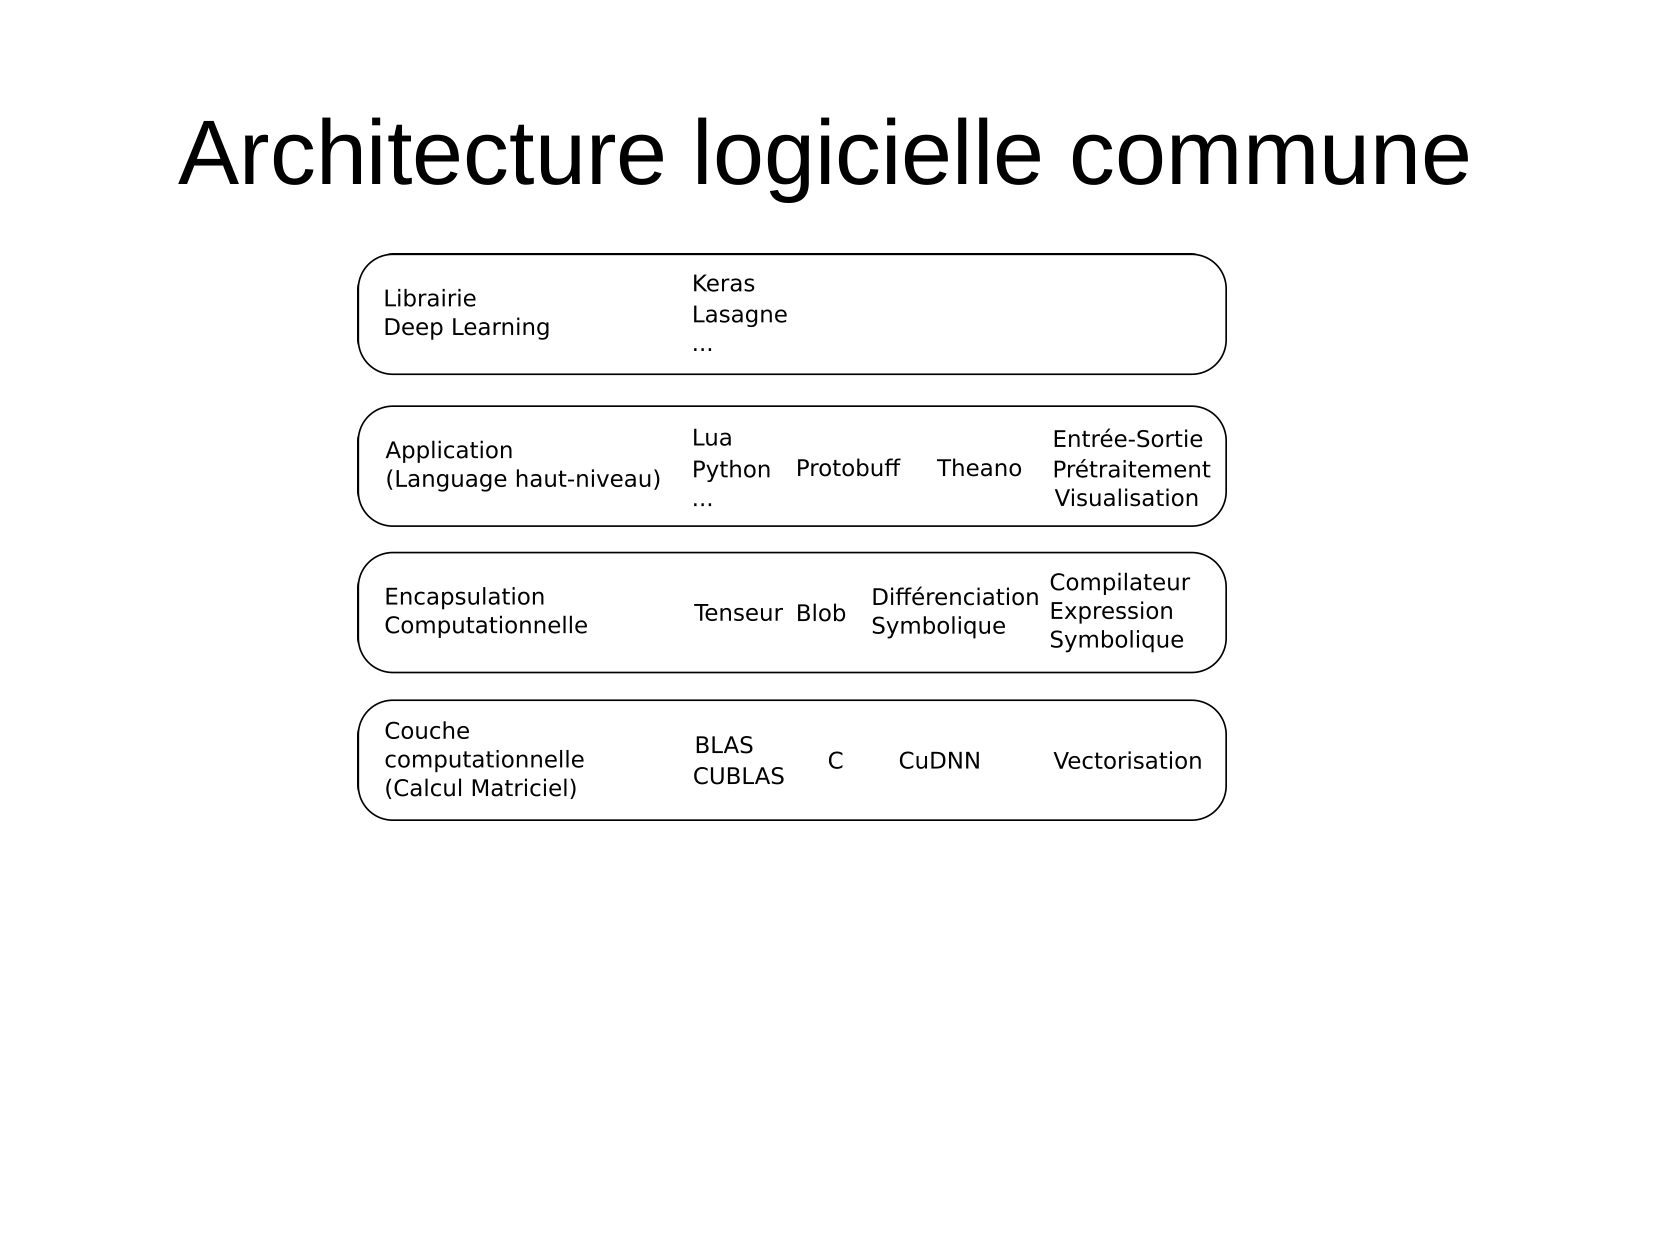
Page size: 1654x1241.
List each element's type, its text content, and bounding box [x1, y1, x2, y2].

title Architecture logicielle commune [82, 49, 1571, 257]
picture [357, 257, 1227, 821]
